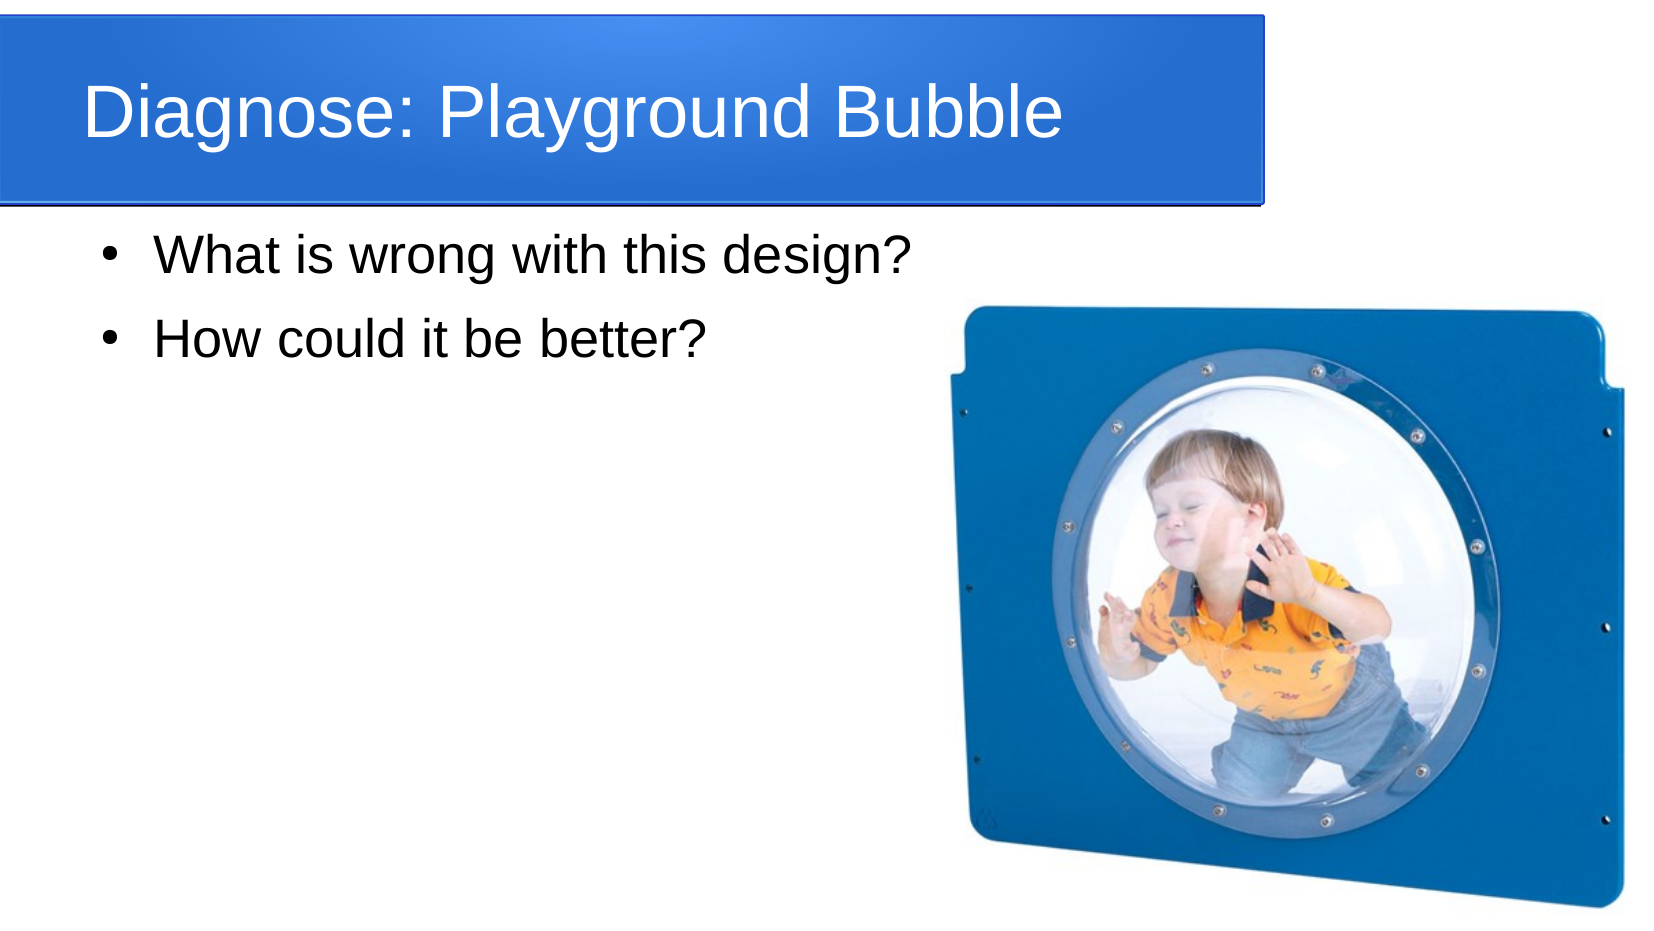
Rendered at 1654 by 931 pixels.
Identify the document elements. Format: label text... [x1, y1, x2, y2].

list What is wrong with this design? How could it be better? [82, 224, 1571, 764]
picture [944, 299, 1633, 918]
title Diagnose: Playground Bubble [82, 35, 1235, 189]
